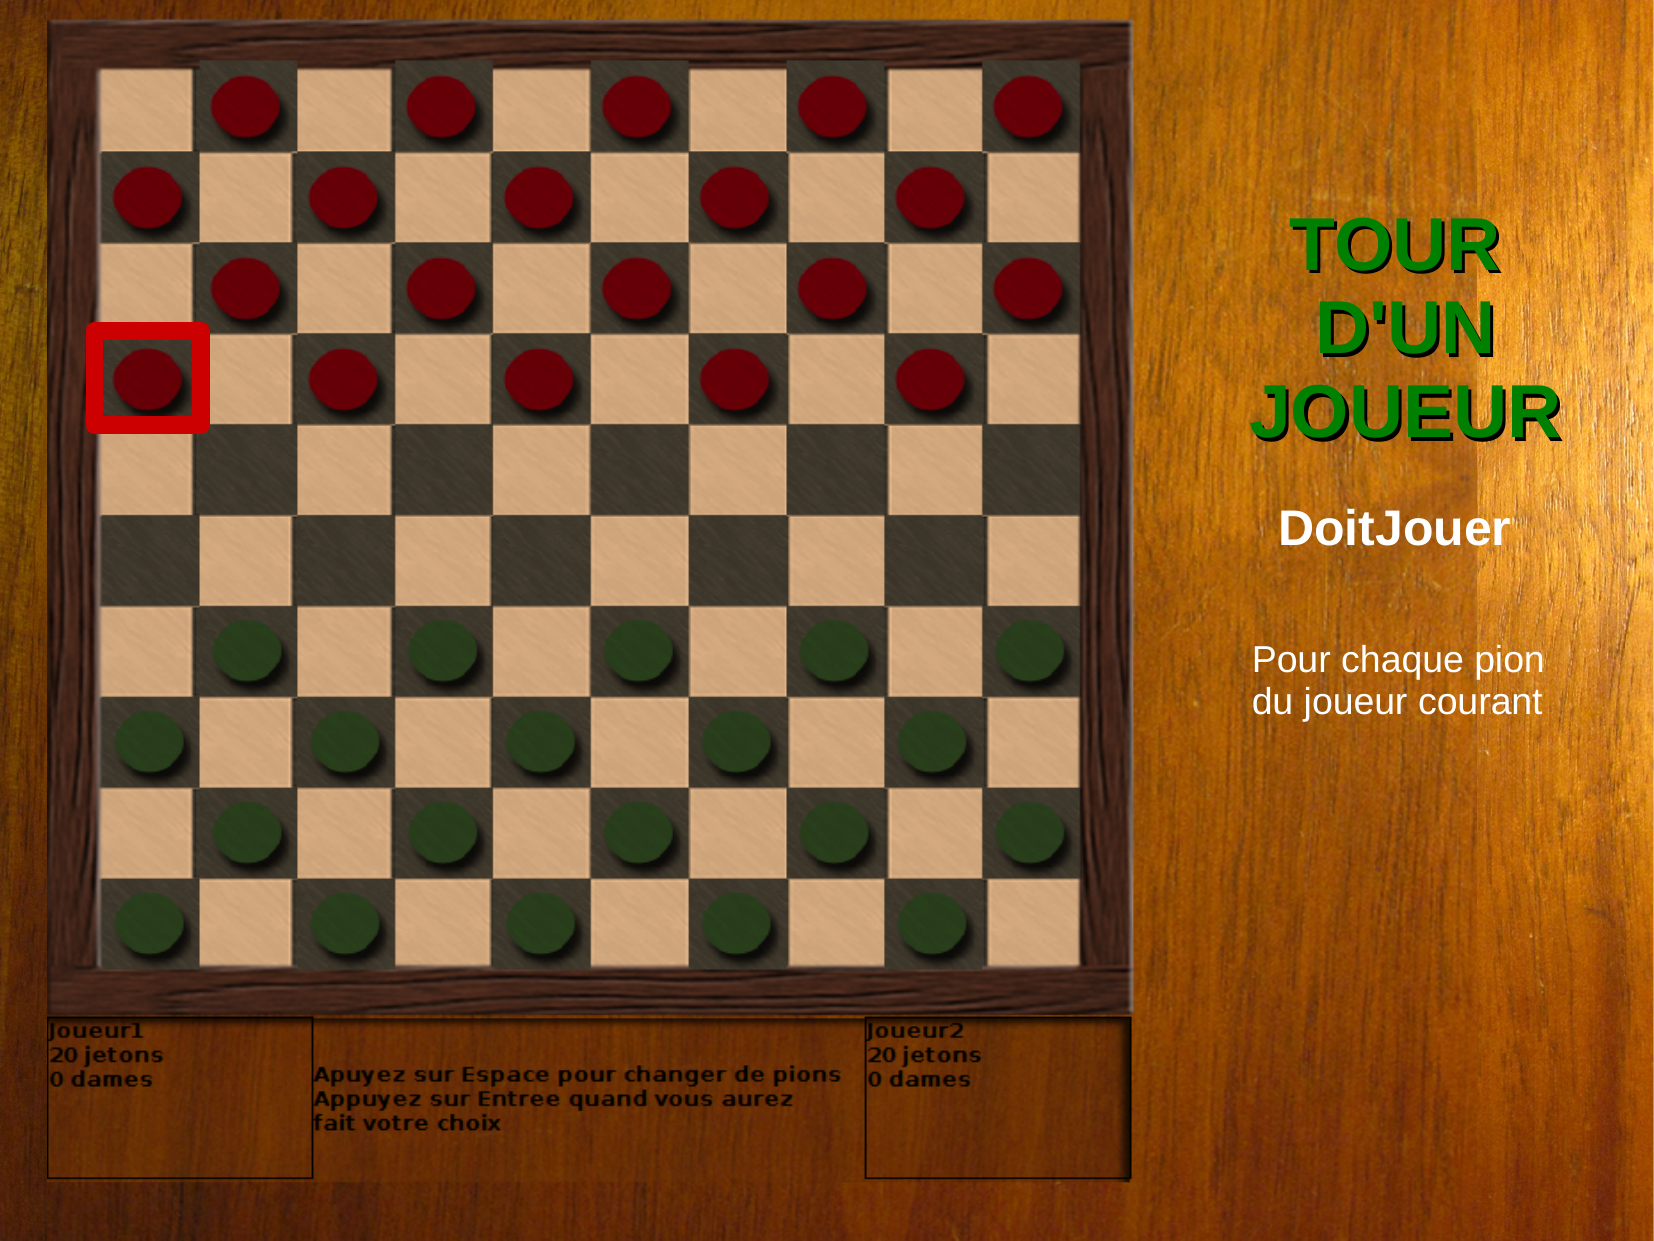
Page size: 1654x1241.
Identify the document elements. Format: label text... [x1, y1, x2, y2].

title TOUR D'UN JOUEUR [956, 0, 1654, 727]
picture [0, 0, 1654, 1241]
text_box Pour chaque pion du joueur courant [1228, 622, 1583, 922]
text_box DoitJouer [1254, 484, 1536, 574]
